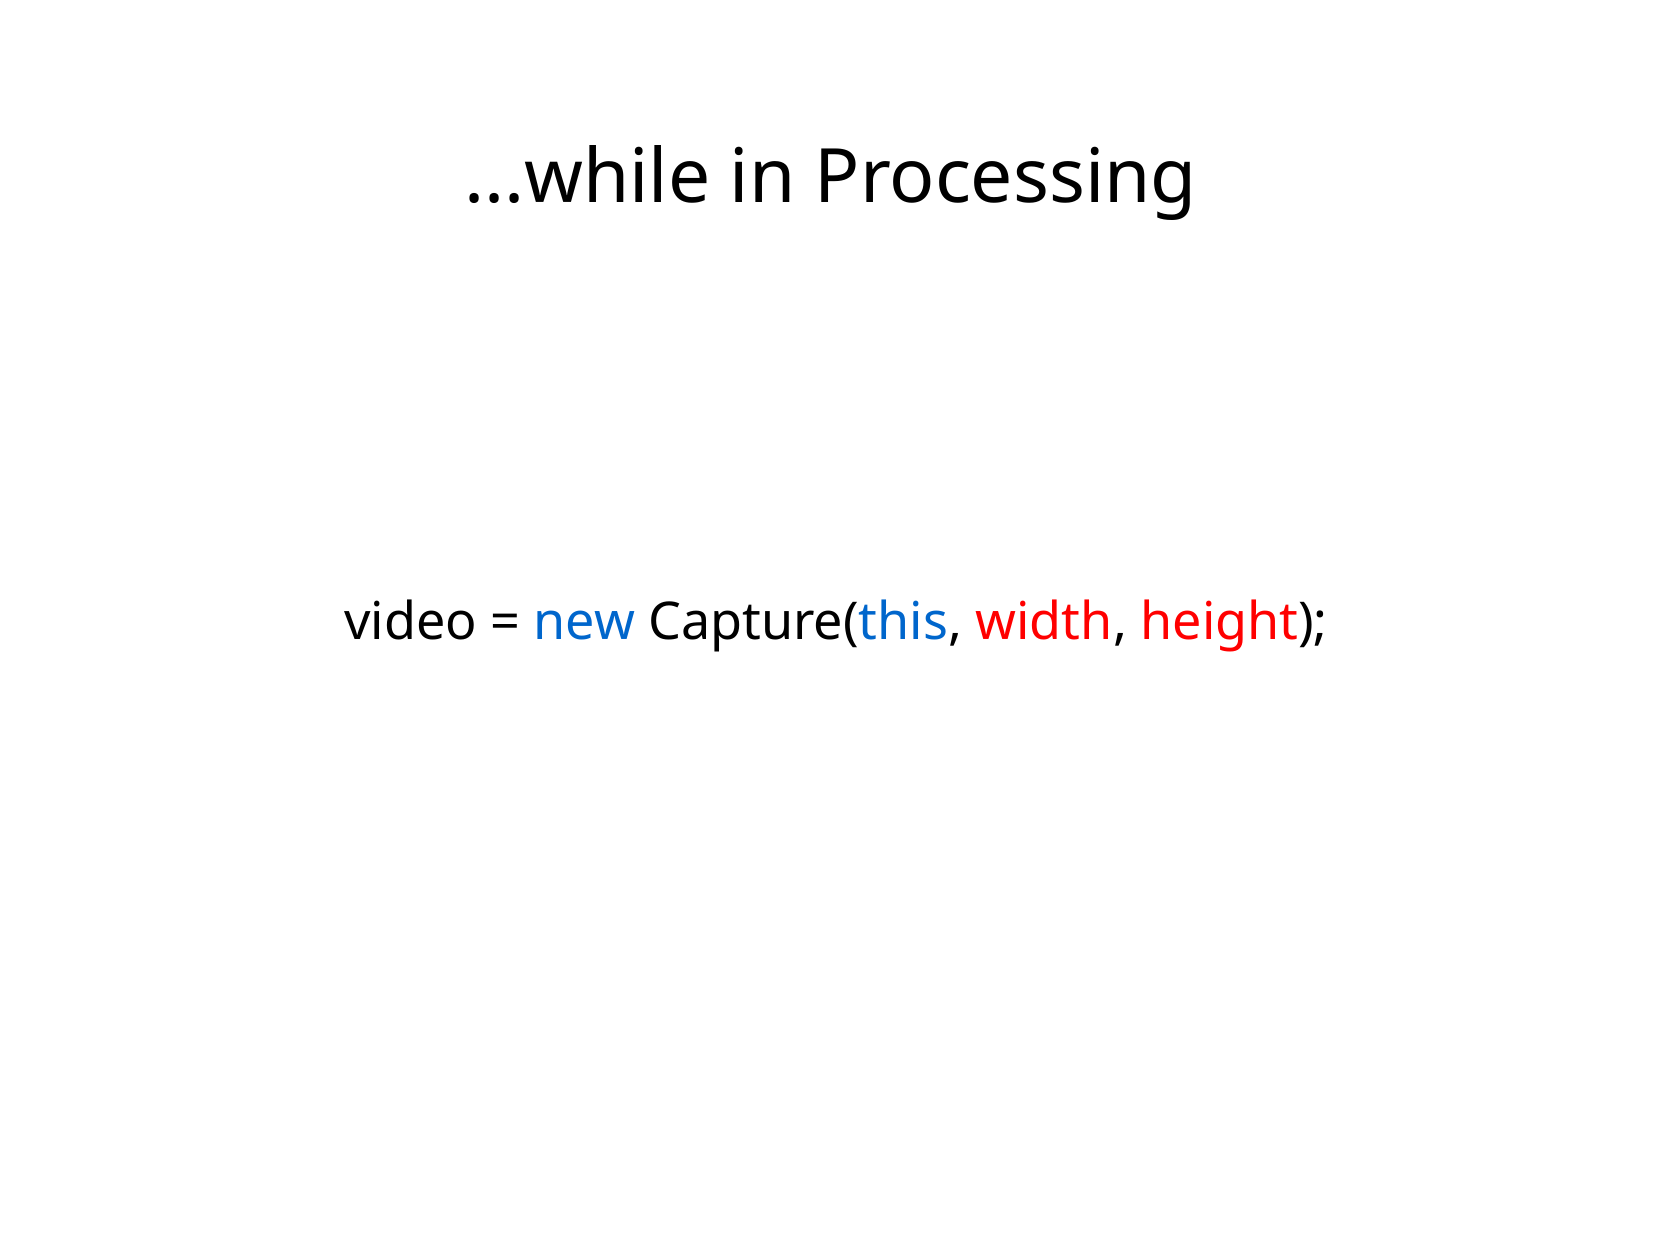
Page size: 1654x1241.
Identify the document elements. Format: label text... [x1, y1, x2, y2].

title video = new Capture(this, width, height); [115, 488, 1522, 749]
title ...while in Processing [110, 68, 1516, 276]
